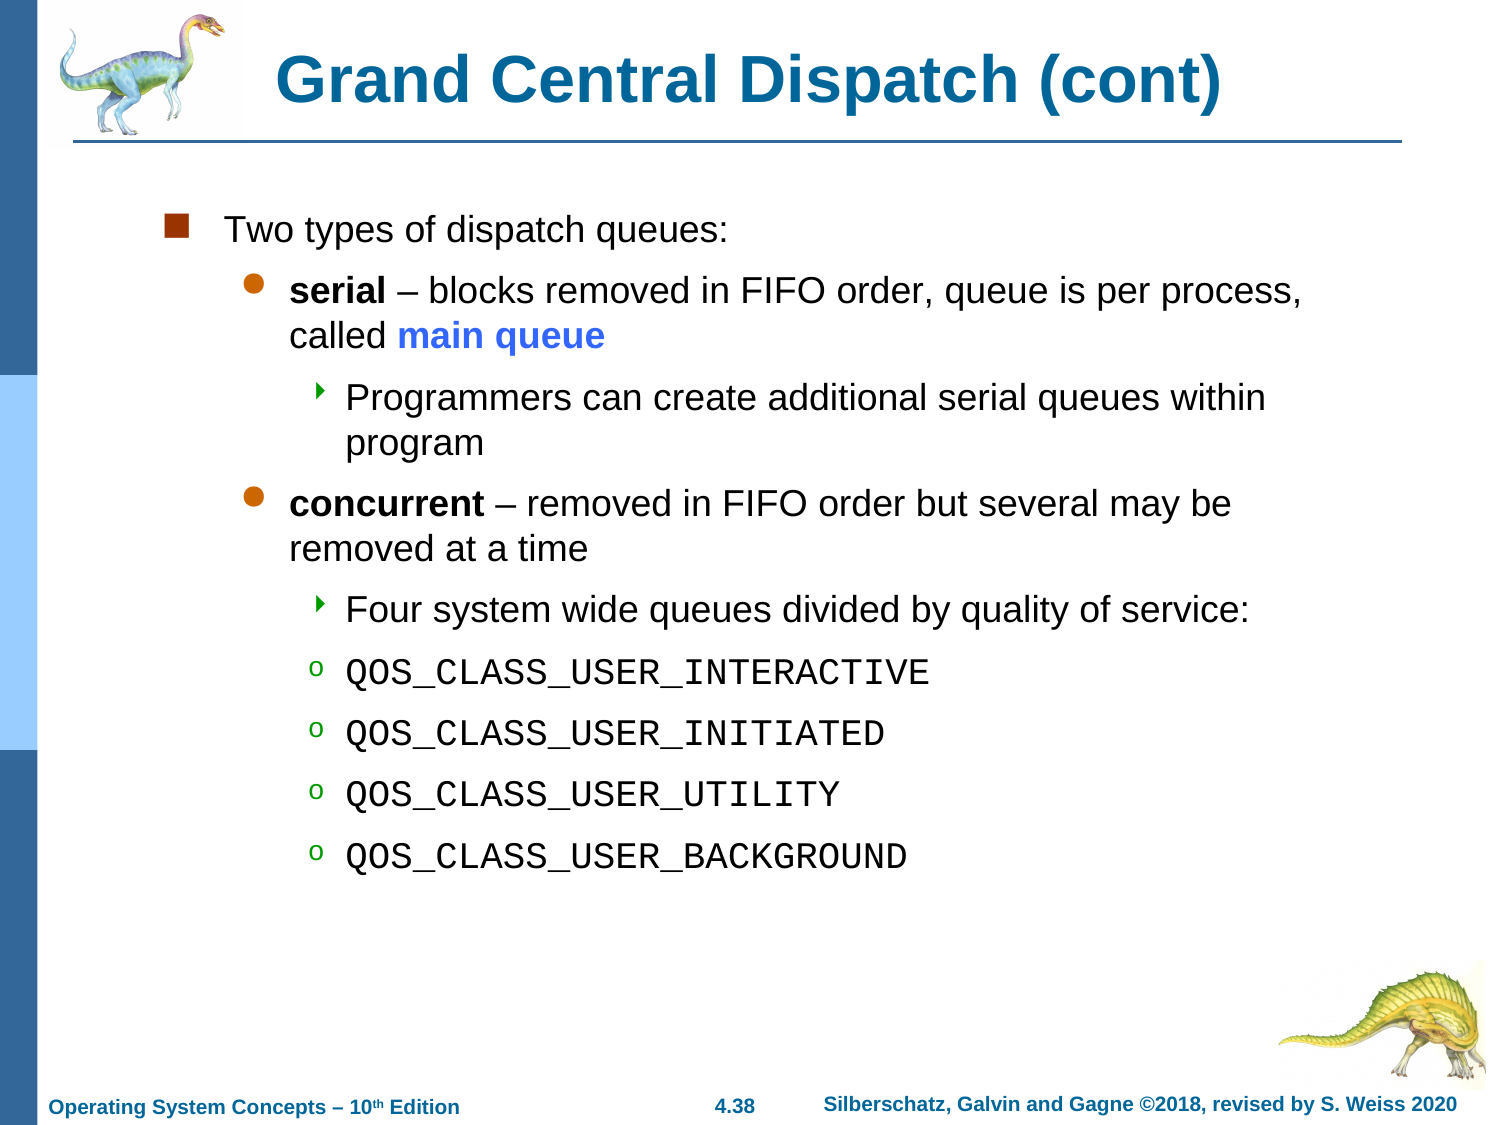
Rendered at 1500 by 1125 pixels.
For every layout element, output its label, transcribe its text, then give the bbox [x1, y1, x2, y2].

picture [1275, 959, 1486, 1090]
title Grand Central Dispatch (cont) [75, 28, 1426, 124]
picture [46, 0, 243, 149]
picture [1140, 1096, 1148, 1101]
list Two types of dispatch queues: serial – blocks removed in FIFO order, queue is per process, called main queue Programmers can create additional serial queues within program concurrent – removed in FIFO order but several may be removed at a time Four system wide queues divided by quality of service: QOS_CLASS_USER_INTERACTIVE QOS_CLASS_USER_INITIATED QOS_CLASS_USER_UTILITY QOS_CLASS_USER_BACKGROUND [152, 197, 1342, 932]
